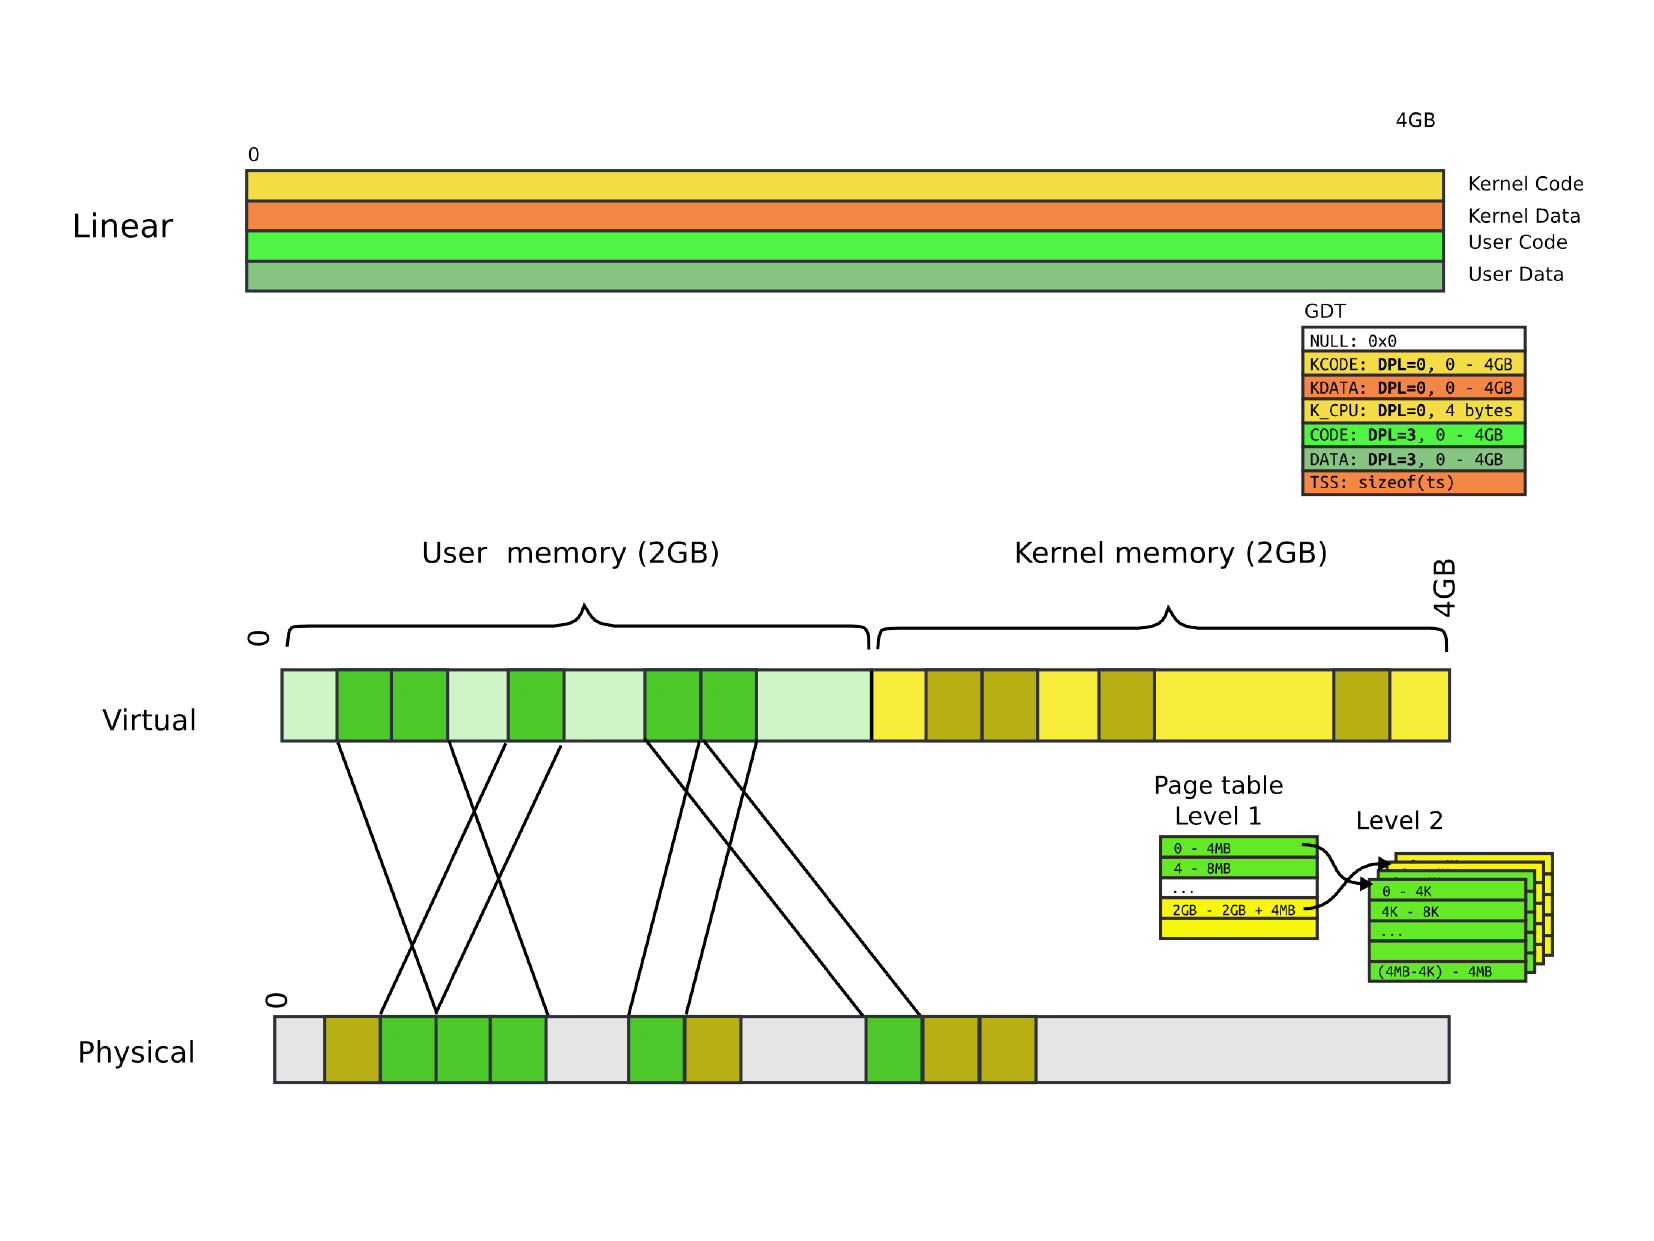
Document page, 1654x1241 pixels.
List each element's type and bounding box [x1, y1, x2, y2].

picture [75, 112, 1583, 1088]
